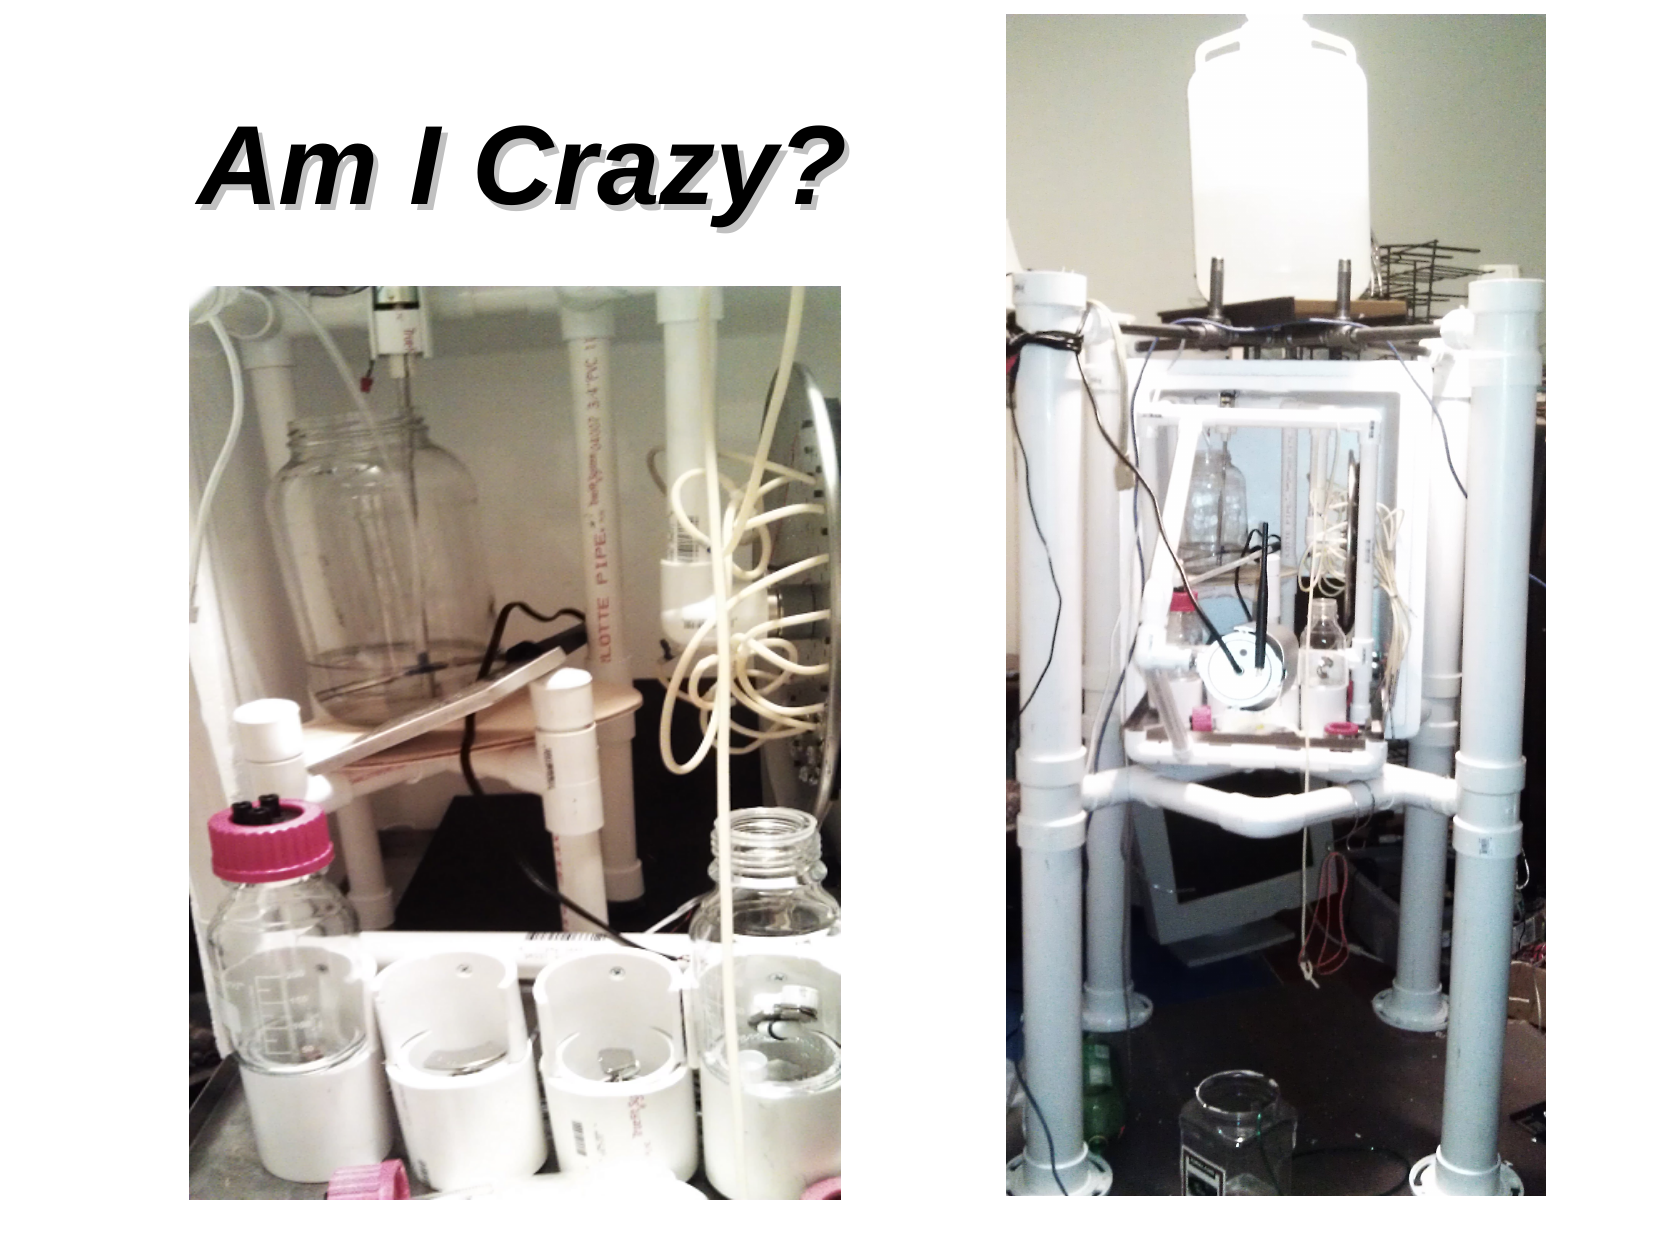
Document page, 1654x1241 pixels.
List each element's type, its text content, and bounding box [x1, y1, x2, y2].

picture [1006, 14, 1546, 1196]
title Am I Crazy? [82, 45, 901, 287]
picture [189, 286, 841, 1201]
